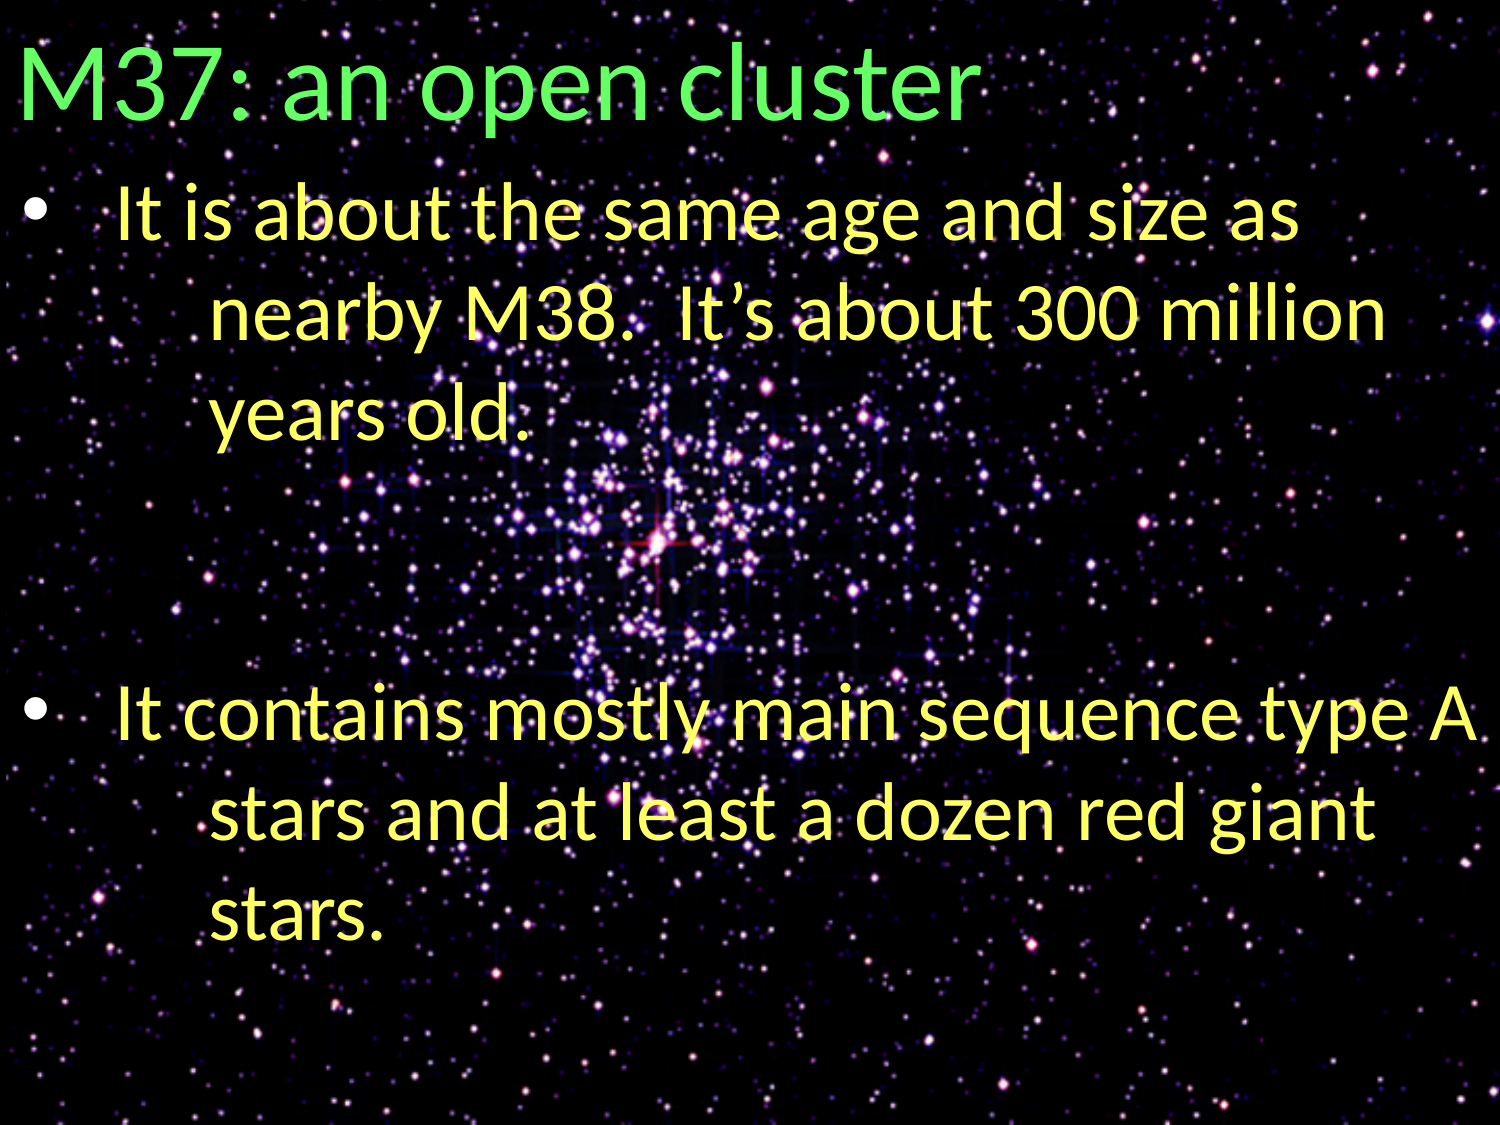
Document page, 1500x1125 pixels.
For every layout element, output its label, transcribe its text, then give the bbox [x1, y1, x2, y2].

picture [1375, 0, 1500, 150]
picture [6, 965, 1500, 1125]
text_box M37: an open cluster [0, 0, 1375, 152]
text_box It is about the same age and size as nearby M38. It’s about 300 million years old. It contains mostly main sequence type A stars and at least a dozen red giant stars. [6, 150, 1500, 965]
